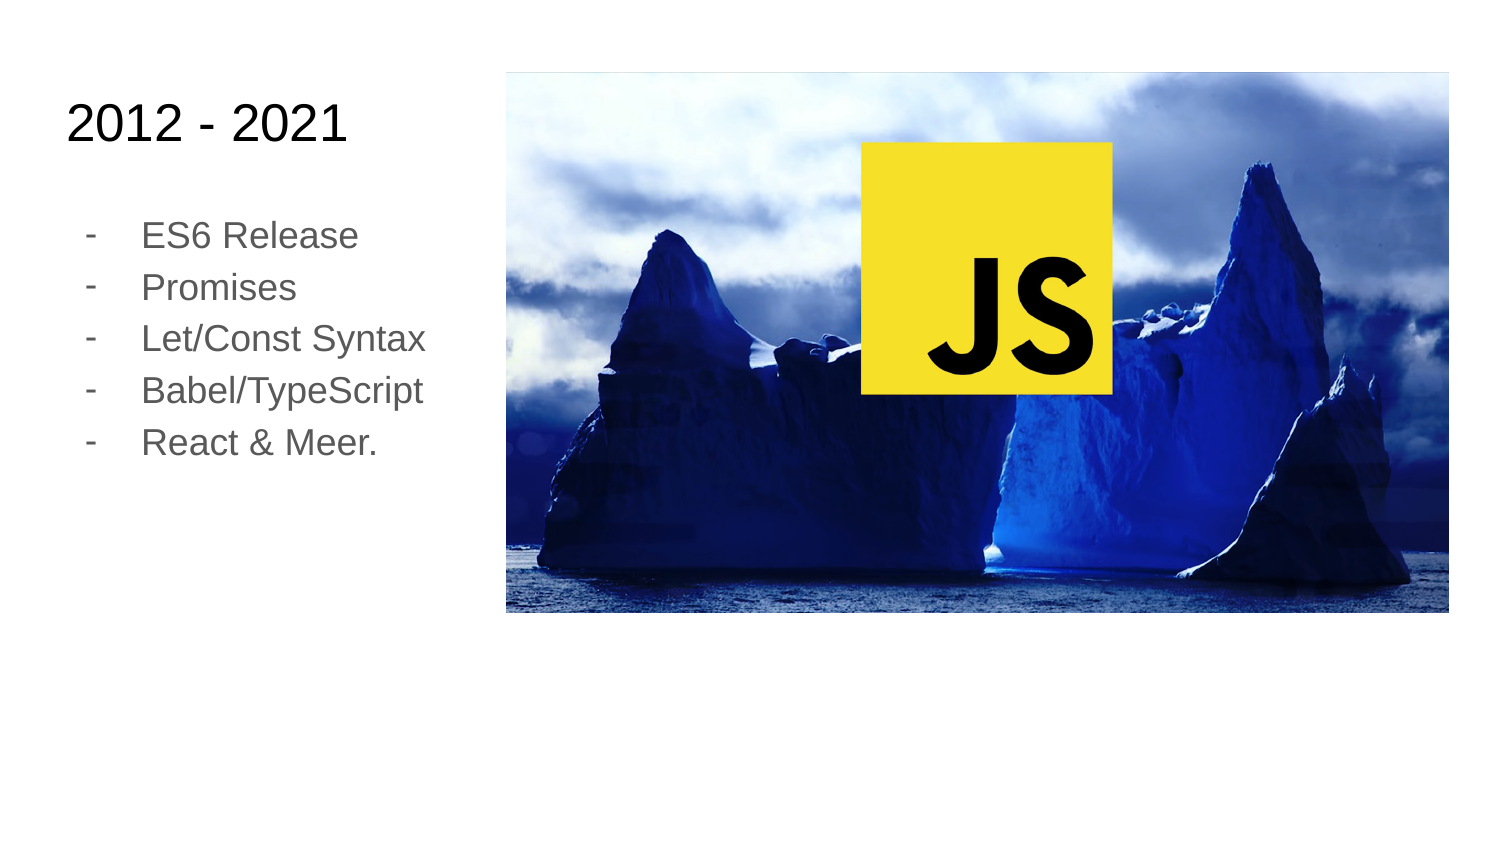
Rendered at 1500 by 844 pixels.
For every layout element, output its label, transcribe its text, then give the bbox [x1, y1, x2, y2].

title 2012 - 2021 [51, 72, 506, 167]
list ES6 Release Promises Let/Const Syntax Babel/TypeScript React & Meer. [51, 189, 1449, 750]
picture [506, 72, 1449, 613]
